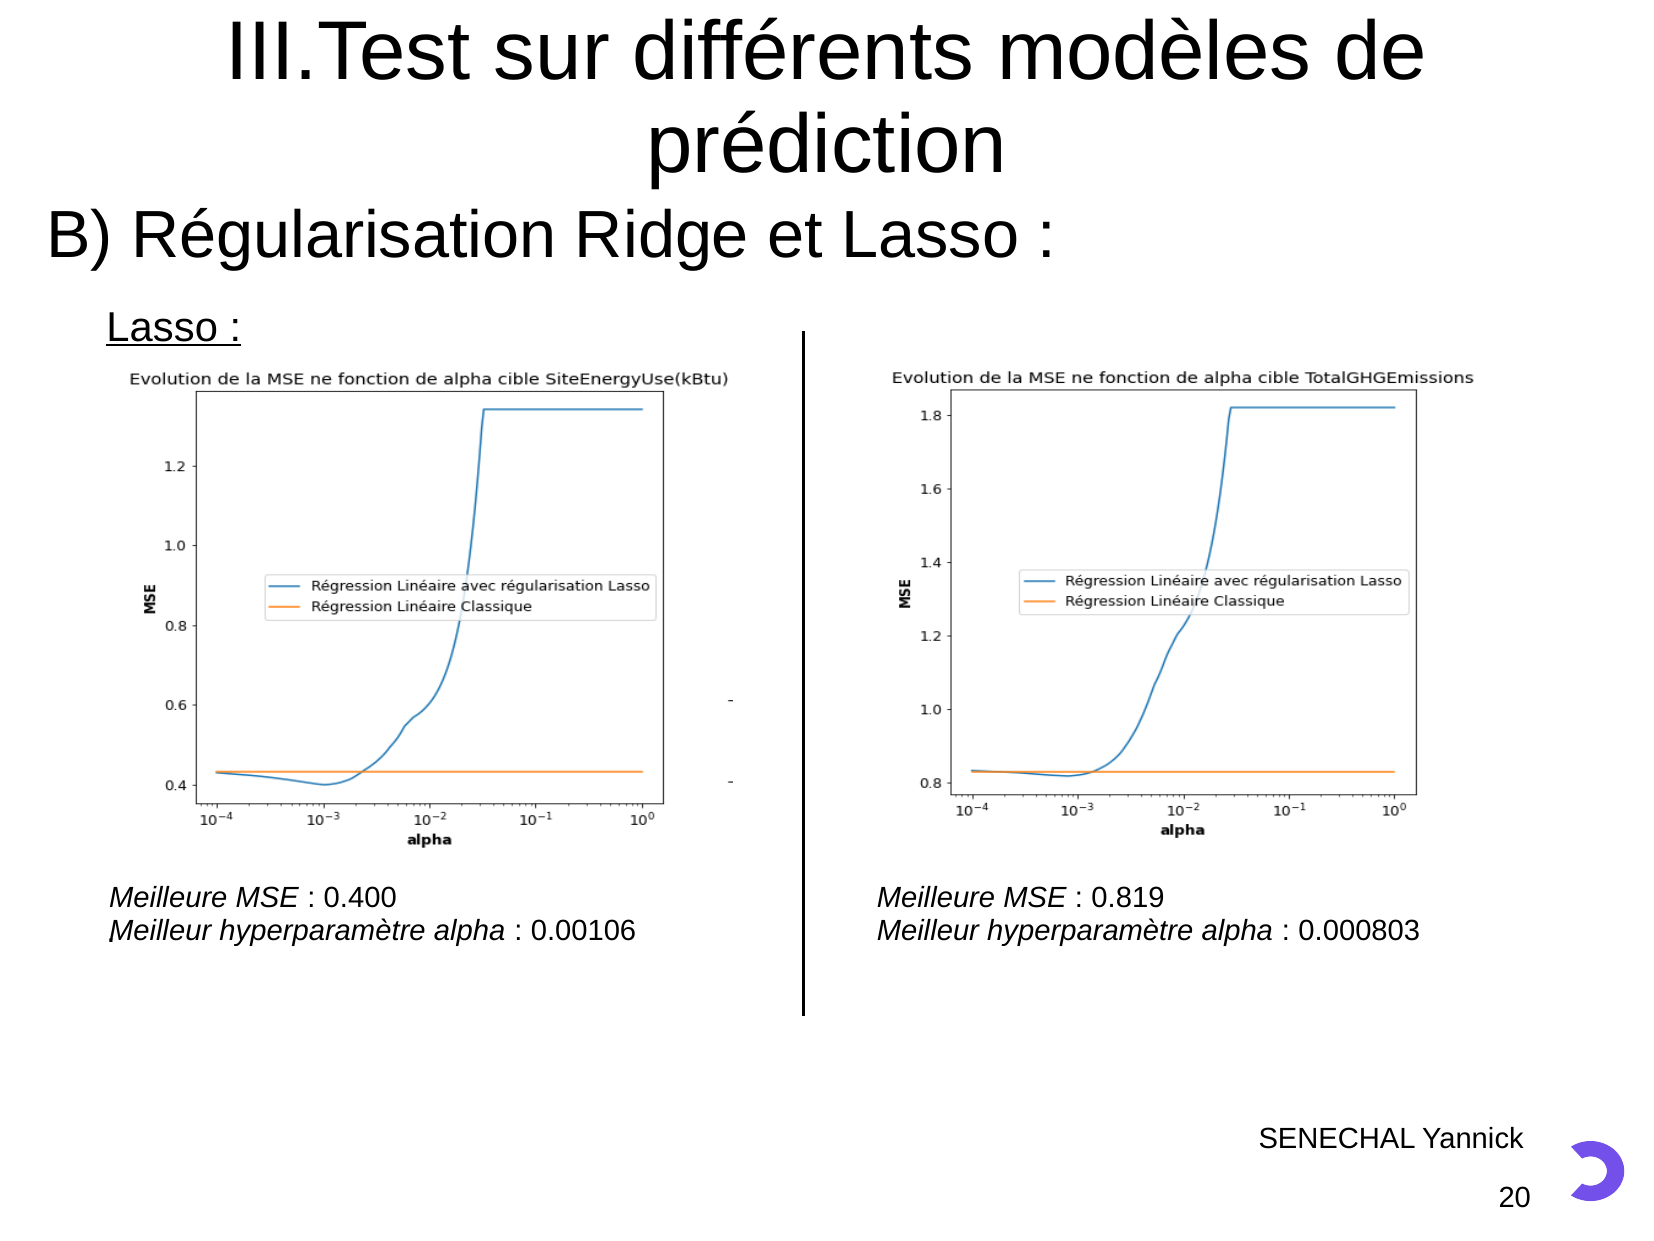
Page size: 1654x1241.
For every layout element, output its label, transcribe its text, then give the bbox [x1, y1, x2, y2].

picture [1539, 1125, 1642, 1217]
picture [887, 366, 1477, 839]
title III.Test sur différents modèles de prédiction [82, 0, 1571, 201]
list Lasso : . [35, 303, 1524, 1241]
text_box Meilleure MSE : 0.819 Meilleur hyperparamètre alpha : 0.000803 [862, 874, 1536, 1028]
text_box Meilleure MSE : 0.400 Meilleur hyperparamètre alpha : 0.00106 [94, 874, 768, 1028]
list B) Régularisation Ridge et Lasso : [0, 197, 1464, 1016]
picture [127, 366, 733, 851]
